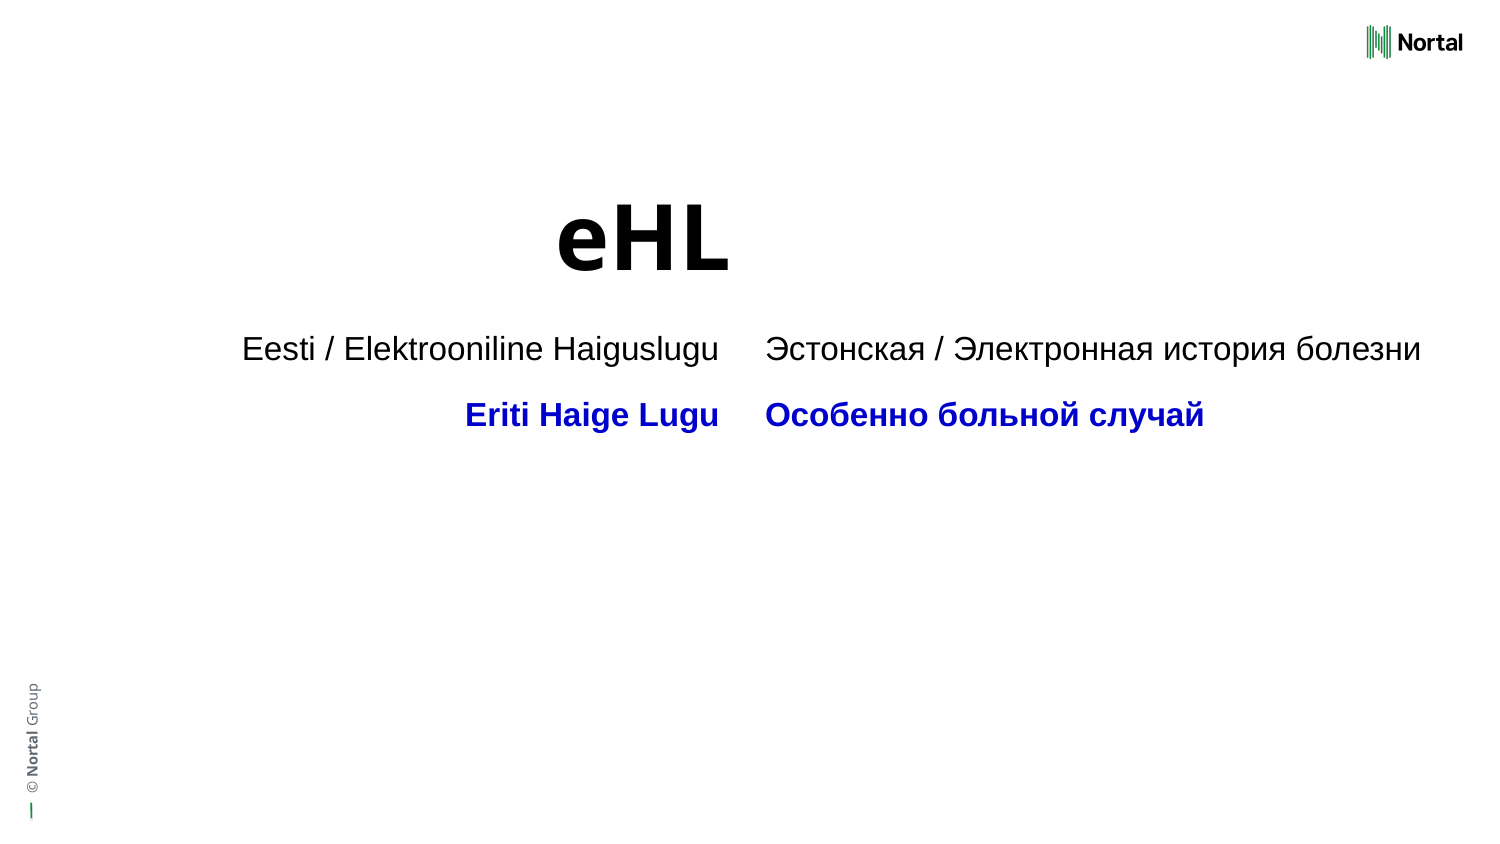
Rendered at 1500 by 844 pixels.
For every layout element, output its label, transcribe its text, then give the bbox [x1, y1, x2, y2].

subtitle Eesti / Elektrooniline Haiguslugu Eriti Haige Lugu [180, 330, 721, 616]
title eHL [555, 165, 783, 306]
text_box Эстонская / Электронная история болезни Особенно больной случай [765, 330, 1471, 538]
